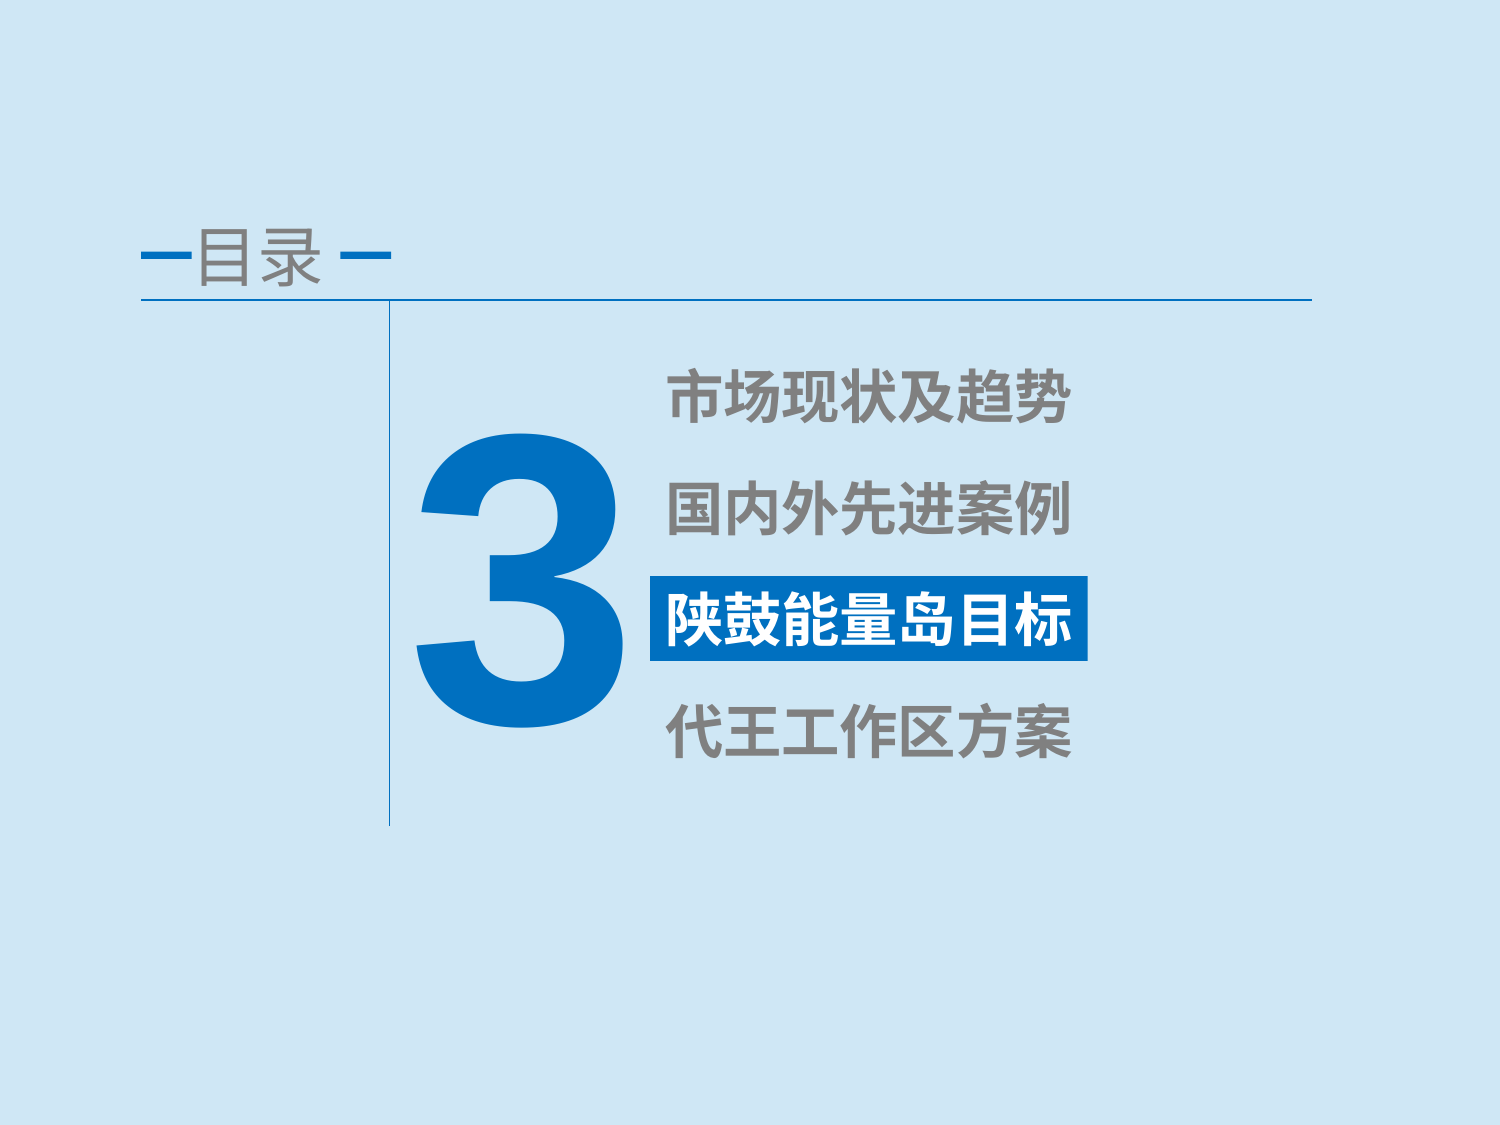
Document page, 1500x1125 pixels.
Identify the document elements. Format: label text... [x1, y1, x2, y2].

text_box [141, 251, 192, 259]
text_box 陕鼓能量岛目标 [653, 576, 1088, 661]
text_box 3 [392, 301, 653, 814]
text_box 目录 [176, 207, 340, 303]
text_box [340, 251, 392, 259]
text_box 市场现状及趋势 [653, 352, 1088, 438]
text_box 代王工作区方案 [653, 687, 1088, 773]
text_box 国内外先进案例 [653, 464, 1088, 550]
